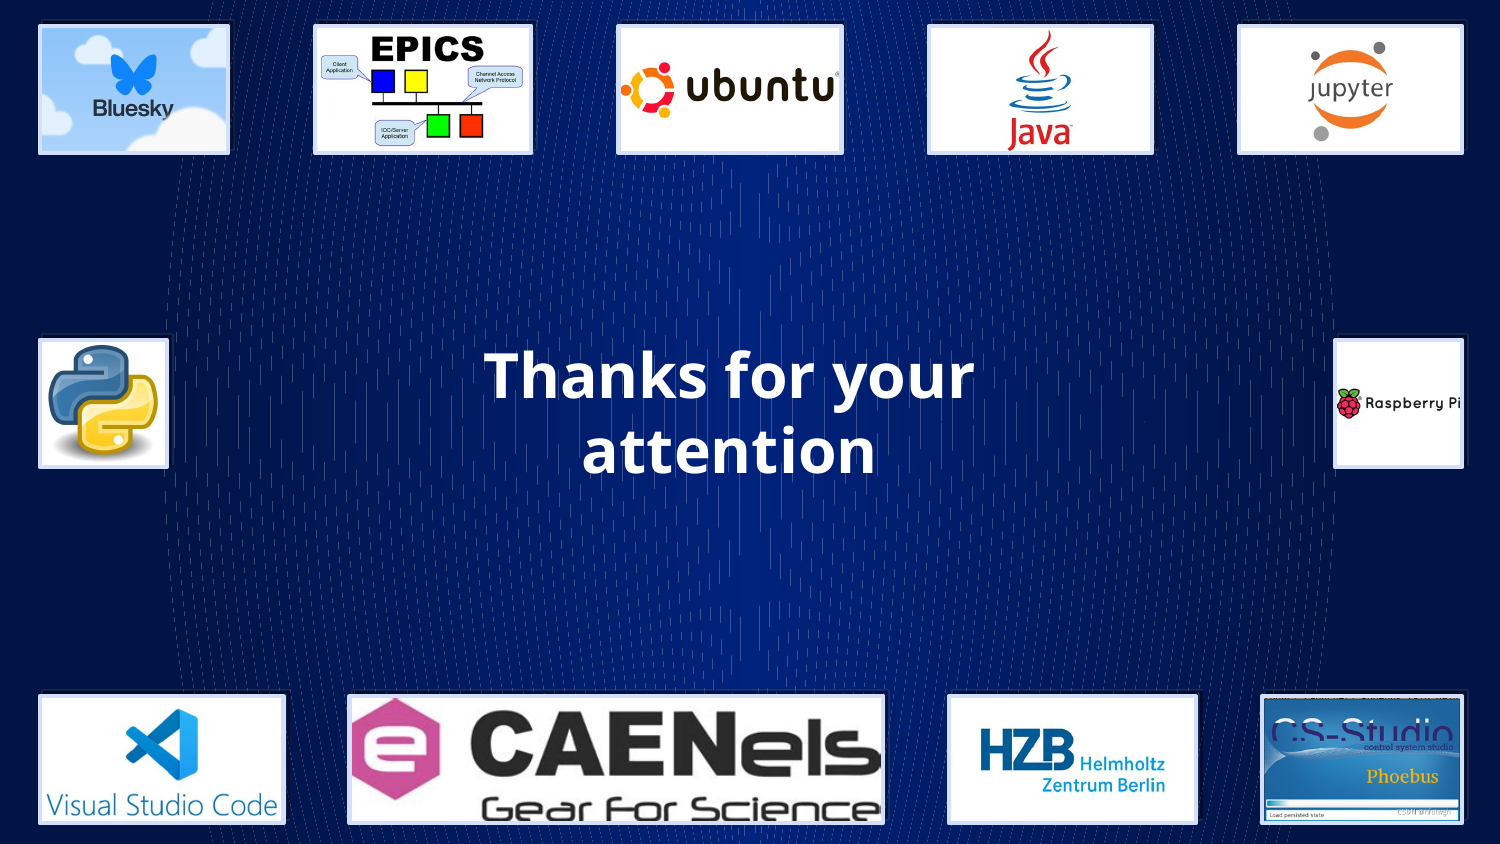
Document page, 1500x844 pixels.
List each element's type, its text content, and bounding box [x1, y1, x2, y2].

picture [317, 28, 530, 152]
picture [41, 28, 226, 152]
picture [620, 28, 840, 152]
picture [951, 698, 1194, 822]
picture [1337, 342, 1460, 466]
picture [1241, 28, 1460, 152]
picture [1263, 698, 1460, 822]
title Thanks for your attention [319, 342, 1141, 481]
picture [351, 698, 881, 822]
picture [930, 28, 1150, 152]
picture [41, 342, 165, 466]
picture [41, 698, 282, 822]
